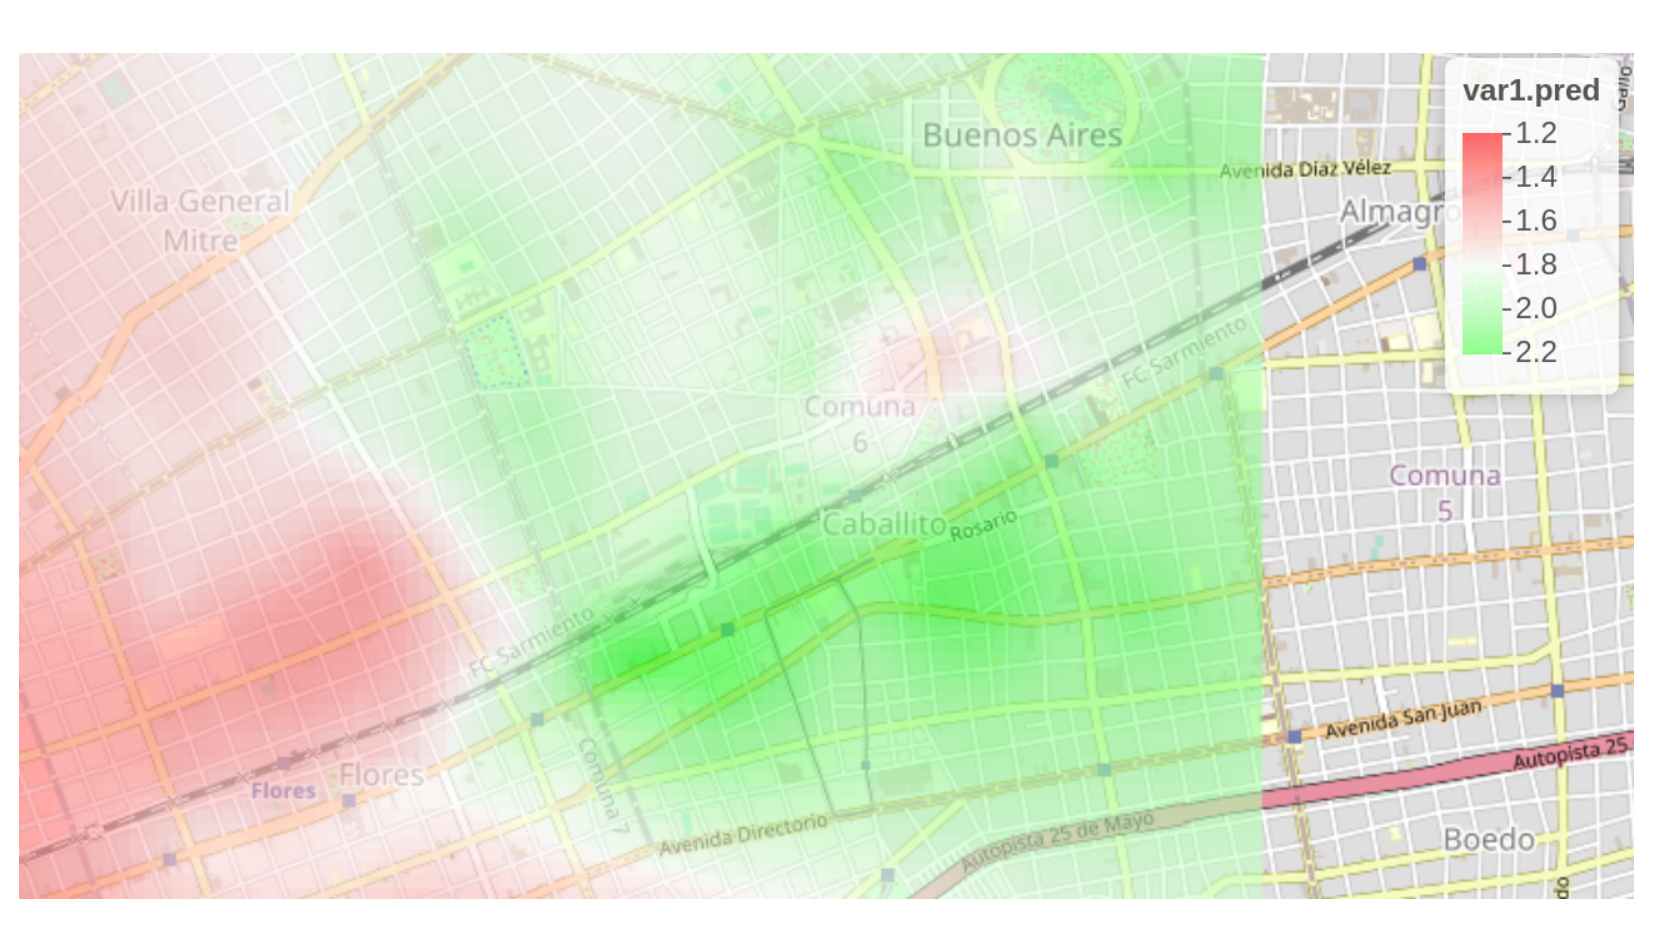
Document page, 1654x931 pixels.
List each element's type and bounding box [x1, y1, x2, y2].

picture [19, 53, 1634, 899]
